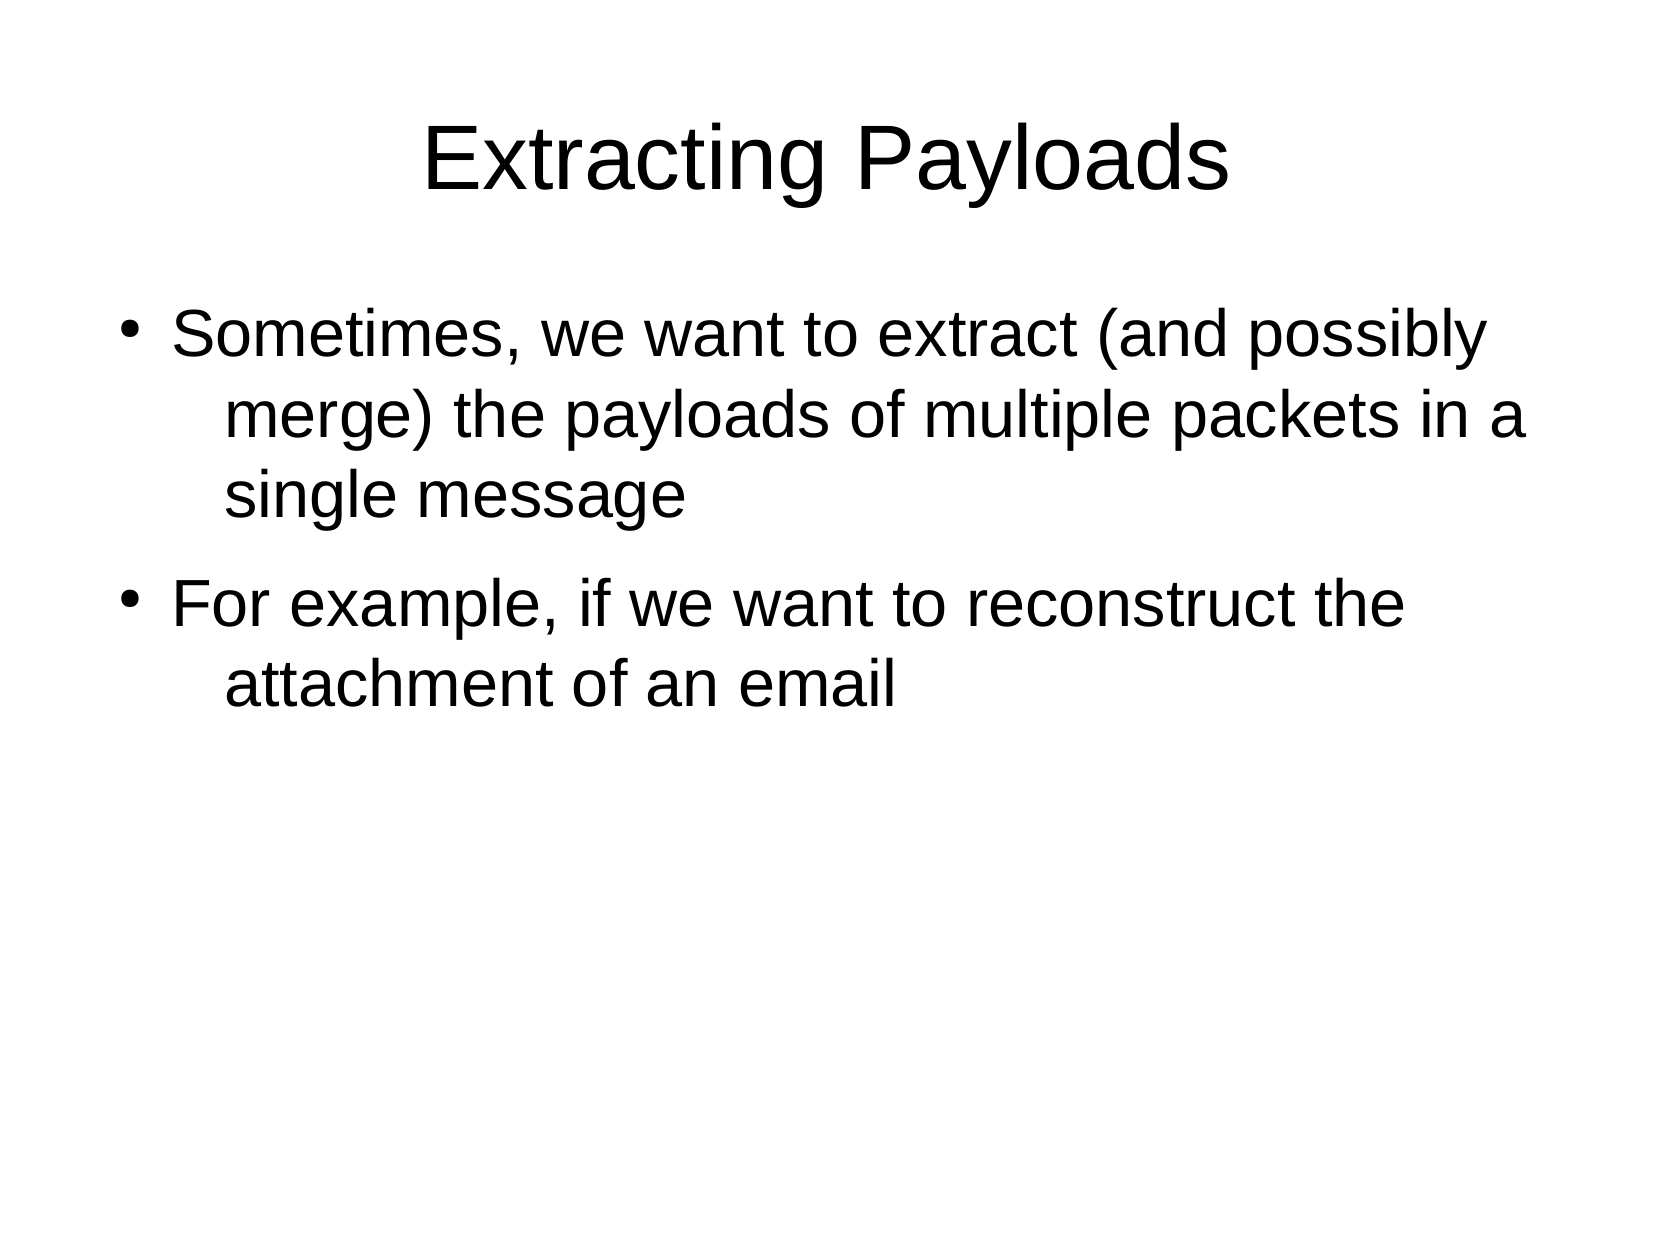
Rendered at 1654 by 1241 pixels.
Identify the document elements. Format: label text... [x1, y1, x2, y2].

title Extracting Payloads [82, 49, 1571, 257]
list Sometimes, we want to extract (and possibly merge) the payloads of multiple packets in a single message For example, if we want to reconstruct the attachment of an email [82, 290, 1571, 1109]
